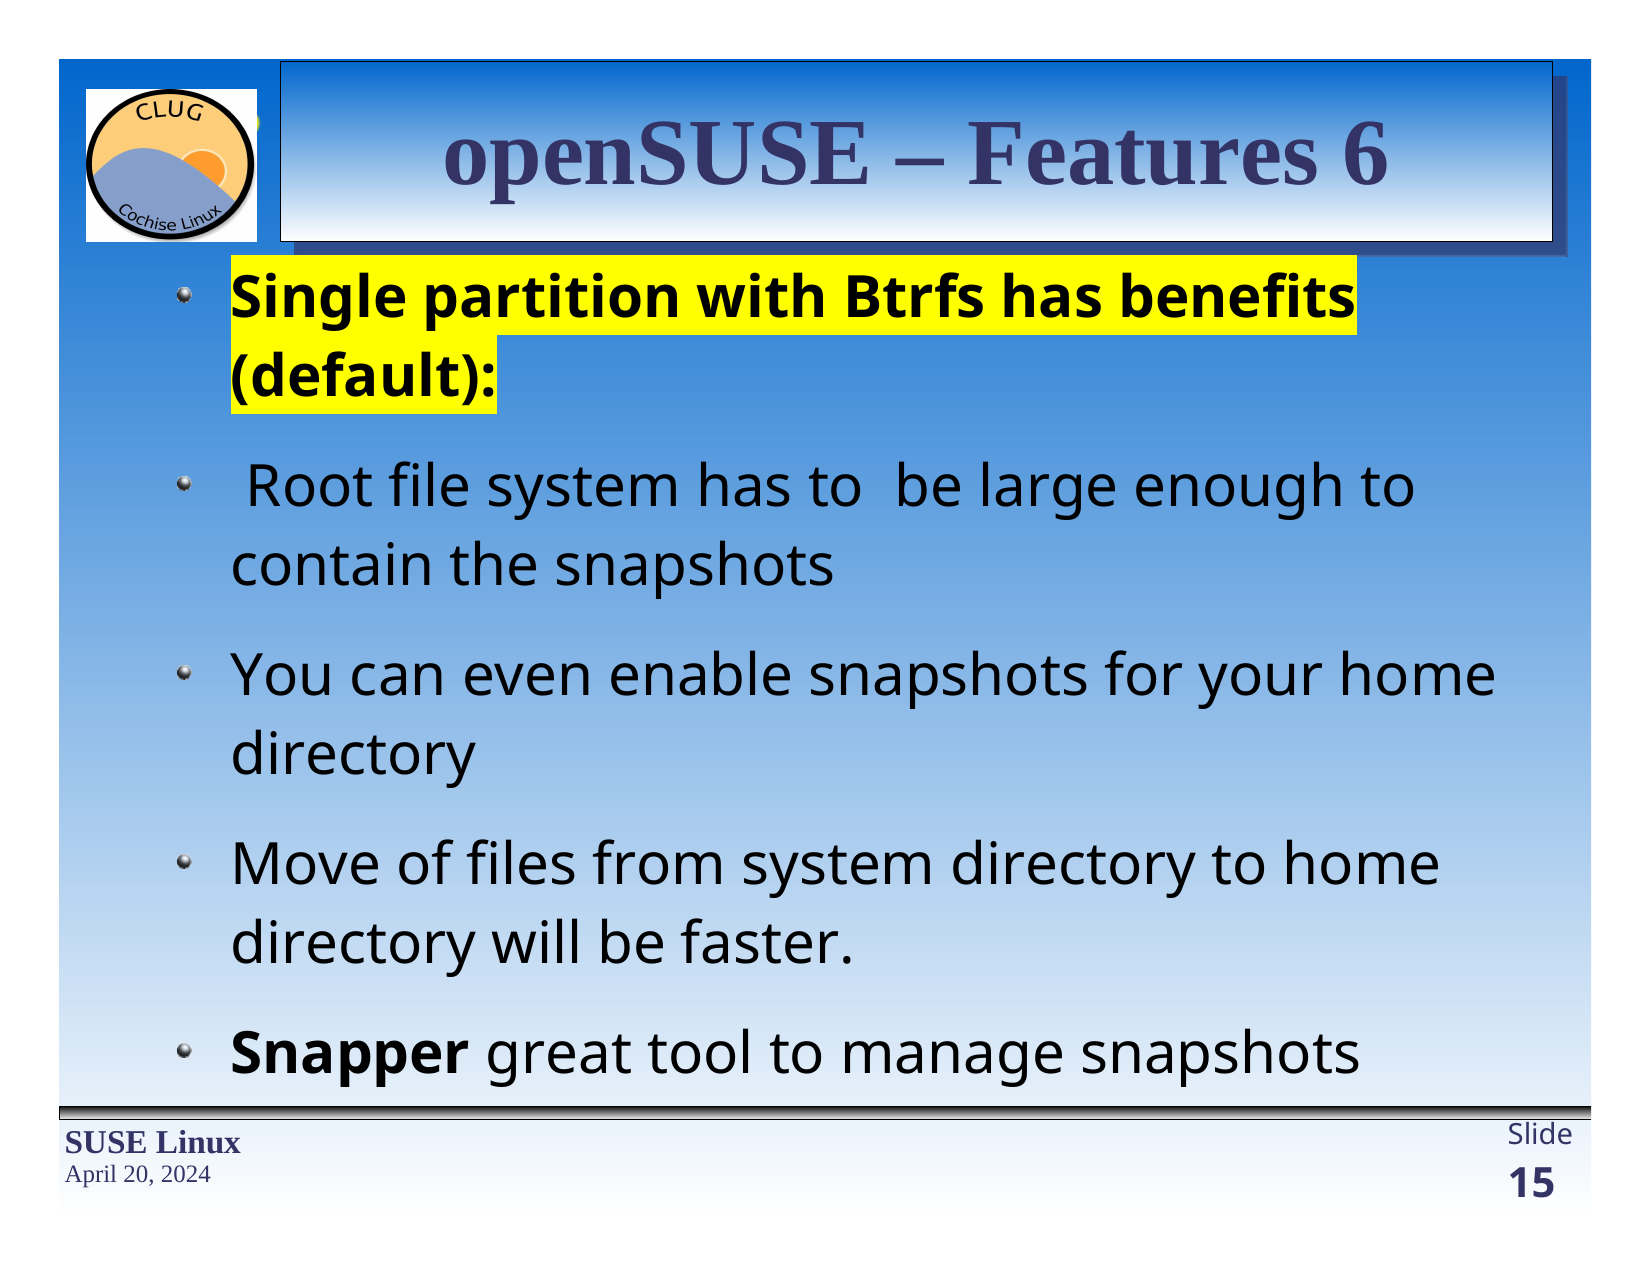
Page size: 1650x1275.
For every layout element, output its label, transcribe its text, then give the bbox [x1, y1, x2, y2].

title openSUSE – Features 6 [280, 62, 1553, 243]
picture [86, 89, 280, 242]
list Single partition with Btrfs has benefits (default): Root file system has to be large enough to contain the snapshots You can even enable snapshots for your home directory Move of files from system directory to home directory will be faster. Snapper great tool to manage snapshots [86, 255, 1553, 1095]
